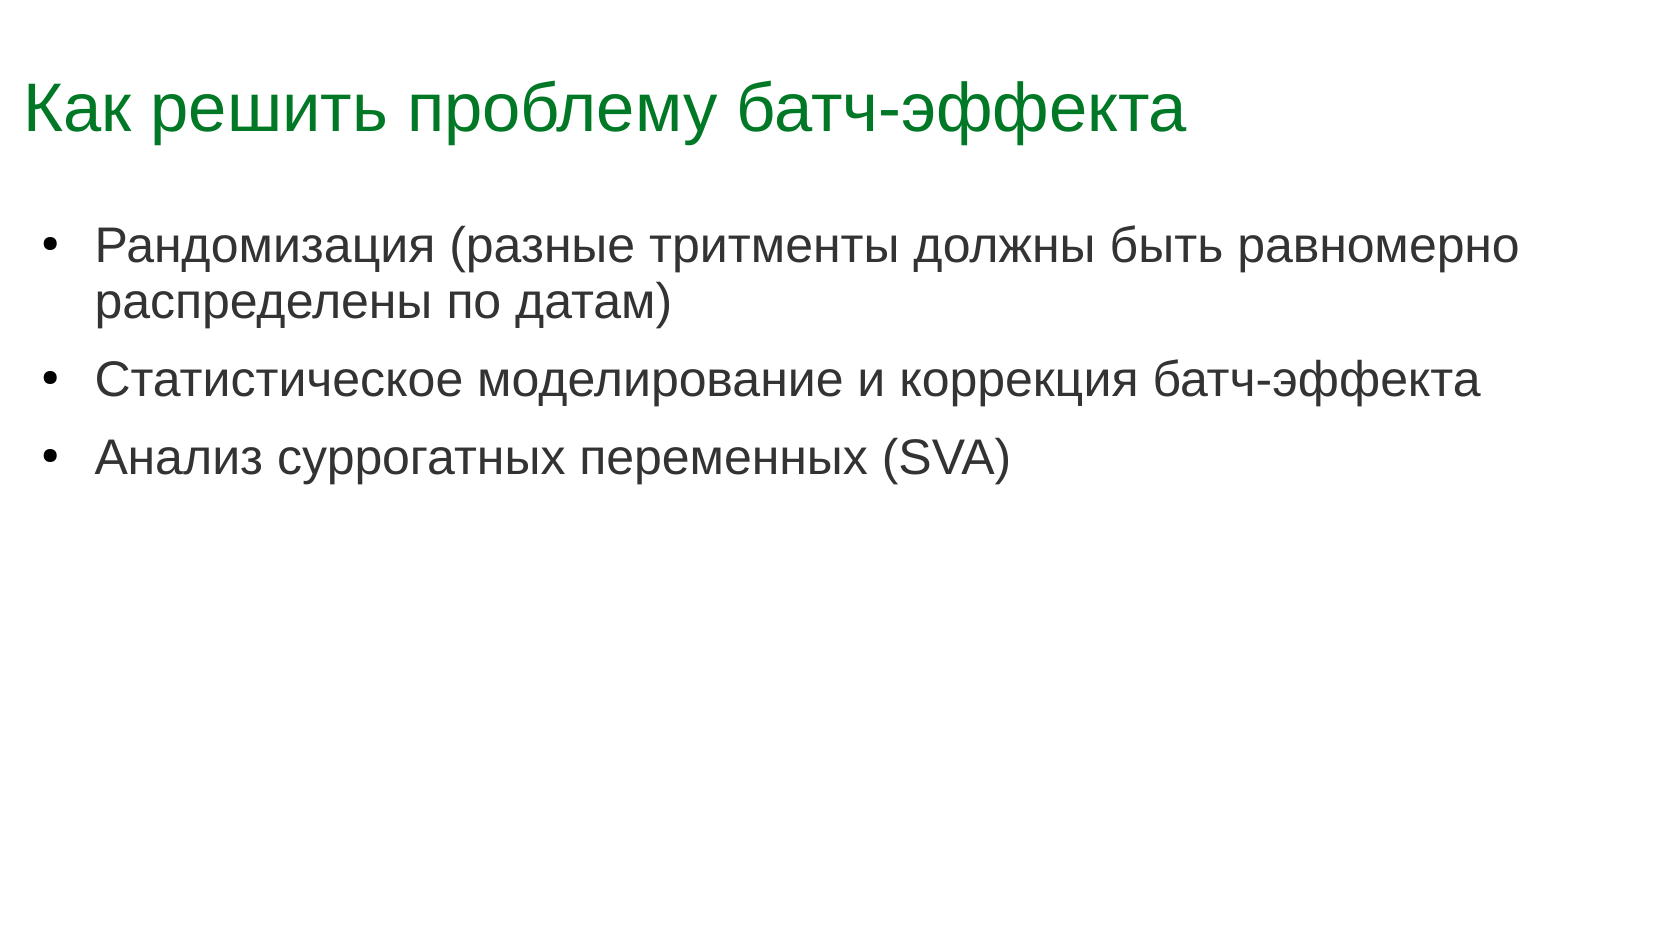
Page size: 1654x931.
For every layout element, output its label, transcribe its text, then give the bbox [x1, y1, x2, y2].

text_box [23, 217, 1630, 827]
title Как решить проблему батч-эффекта [23, 23, 1630, 193]
